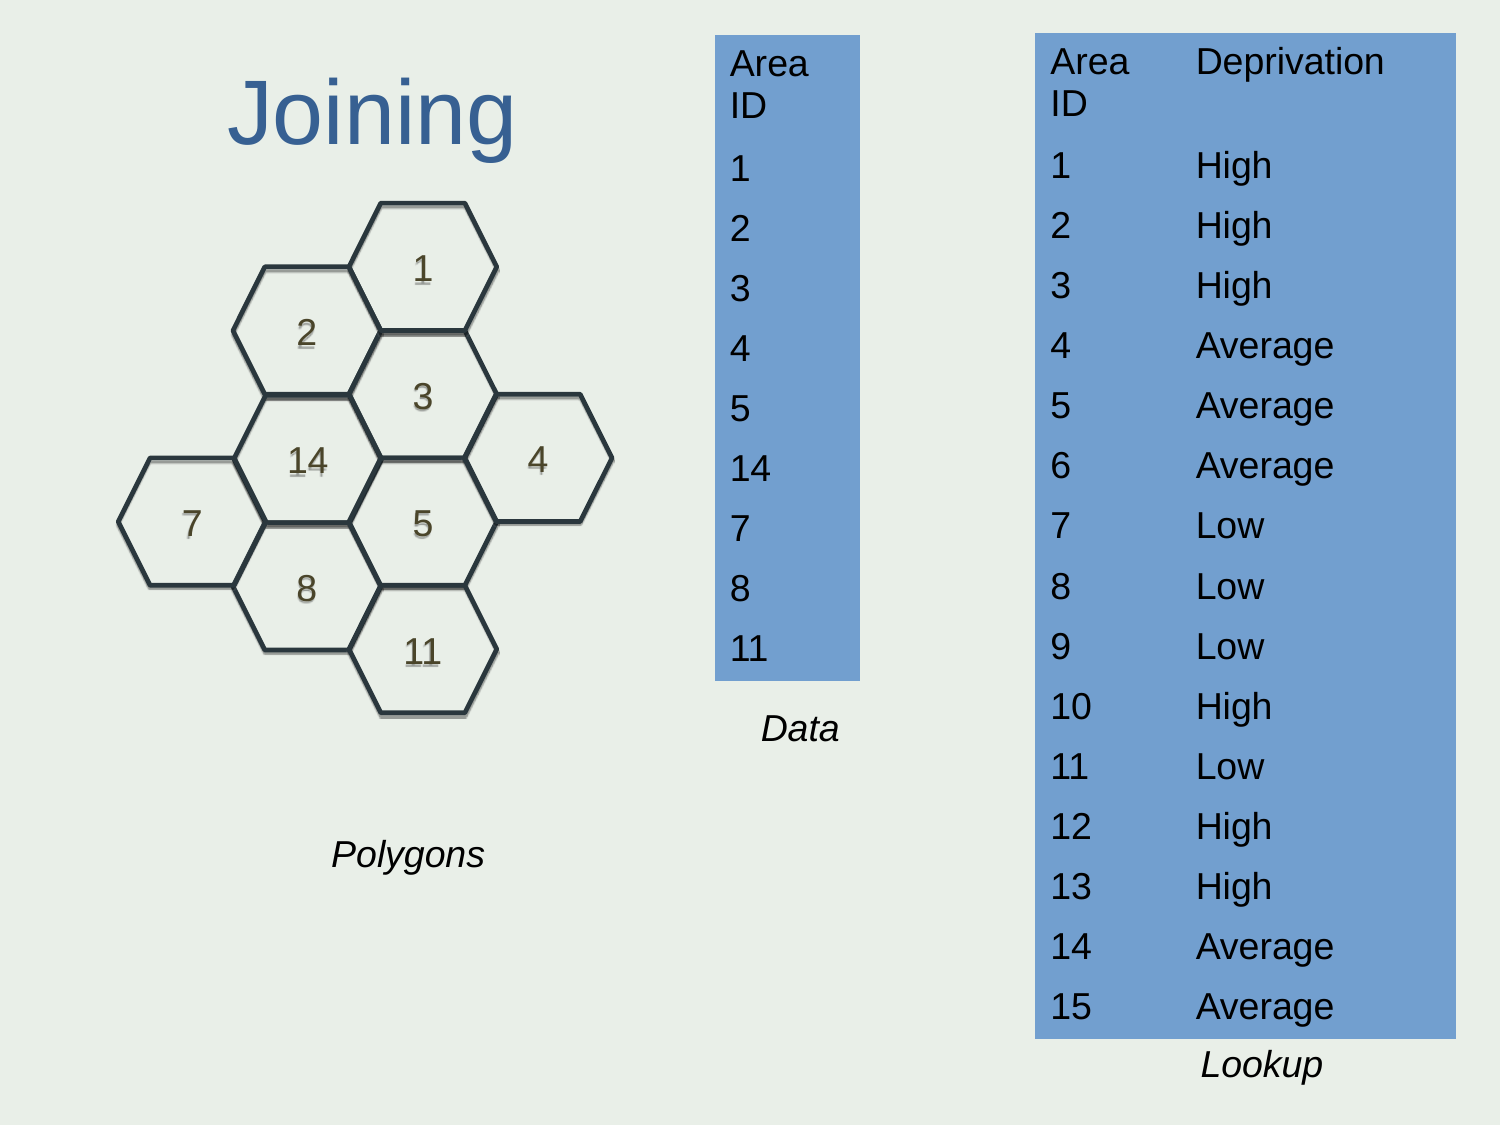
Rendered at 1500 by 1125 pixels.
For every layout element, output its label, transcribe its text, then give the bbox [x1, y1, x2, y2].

table_cell 1 [1035, 137, 1181, 197]
table_cell 5 [715, 380, 860, 440]
table_cell Average [1181, 978, 1456, 1039]
table_cell 2 [715, 200, 860, 260]
text_box 7 [118, 457, 267, 586]
text_box 1 [348, 233, 497, 331]
table_cell Average [1181, 377, 1456, 437]
table_cell 3 [1035, 257, 1181, 317]
table_cell 13 [1035, 858, 1181, 918]
table_cell Average [1181, 437, 1456, 498]
table_cell 4 [1035, 317, 1181, 377]
table_cell Low [1181, 558, 1456, 618]
table_cell Average [1181, 317, 1456, 377]
table_cell 11 [1035, 738, 1181, 798]
table_header Area ID [1035, 33, 1181, 137]
table_cell 8 [1035, 558, 1181, 618]
table_cell 12 [1035, 798, 1181, 858]
table_cell Low [1181, 618, 1456, 678]
text_box 4 [464, 394, 613, 522]
table_cell Average [1181, 918, 1456, 978]
table_cell High [1181, 197, 1456, 257]
table_cell Low [1181, 498, 1456, 558]
table_cell 10 [1035, 678, 1181, 738]
text_box 8 [232, 522, 381, 651]
table_cell 8 [715, 560, 860, 620]
text_box Joining [75, 45, 670, 233]
table_header Deprivation [1181, 33, 1456, 137]
table_cell High [1181, 137, 1456, 197]
text_box 5 [348, 457, 497, 585]
table_cell 2 [1035, 197, 1181, 257]
table_cell 14 [715, 440, 860, 500]
table_cell 14 [1035, 918, 1181, 978]
table_cell 6 [1035, 437, 1181, 498]
text_box 2 [232, 266, 380, 395]
table_cell High [1181, 798, 1456, 858]
table_cell 7 [1035, 498, 1181, 558]
text_box Data [746, 696, 855, 757]
table_cell 15 [1035, 978, 1181, 1039]
table_cell 5 [1035, 377, 1181, 437]
text_box Polygons [316, 822, 500, 883]
table_cell High [1181, 257, 1456, 317]
table_header Area ID [715, 35, 860, 139]
table_cell 11 [715, 620, 860, 681]
text_box 3 [348, 331, 497, 457]
table_cell Low [1181, 738, 1456, 798]
table_cell 3 [715, 260, 860, 320]
table_cell 1 [715, 139, 860, 200]
text_box Lookup [1185, 1032, 1338, 1093]
table_cell 7 [715, 500, 860, 560]
table_cell 9 [1035, 618, 1181, 678]
text_box 11 [348, 585, 497, 713]
table_cell 4 [715, 320, 860, 380]
table_cell High [1181, 858, 1456, 918]
table_cell High [1181, 678, 1456, 738]
text_box 14 [234, 395, 381, 522]
